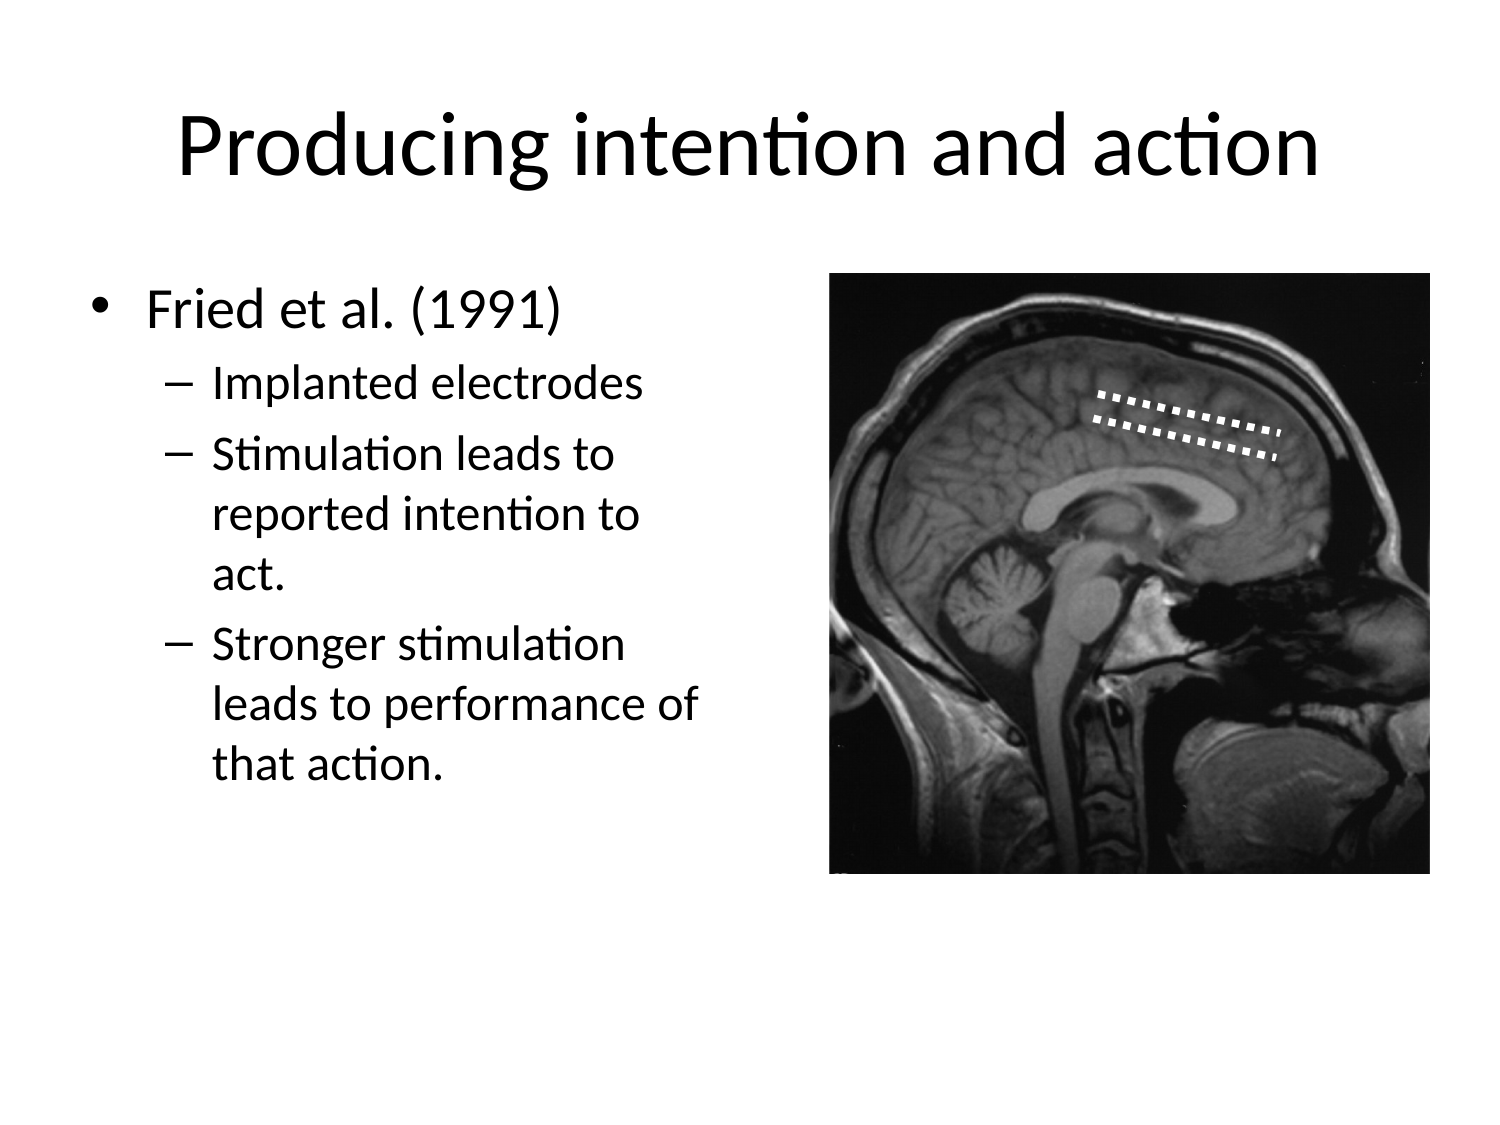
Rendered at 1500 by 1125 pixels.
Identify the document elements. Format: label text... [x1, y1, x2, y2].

picture [829, 273, 1430, 875]
list Fried et al. (1991) Implanted electrodes Stimulation leads to reported intention to act. Stronger stimulation leads to performance of that action. [75, 262, 738, 1005]
title Producing intention and action [75, 45, 1425, 233]
